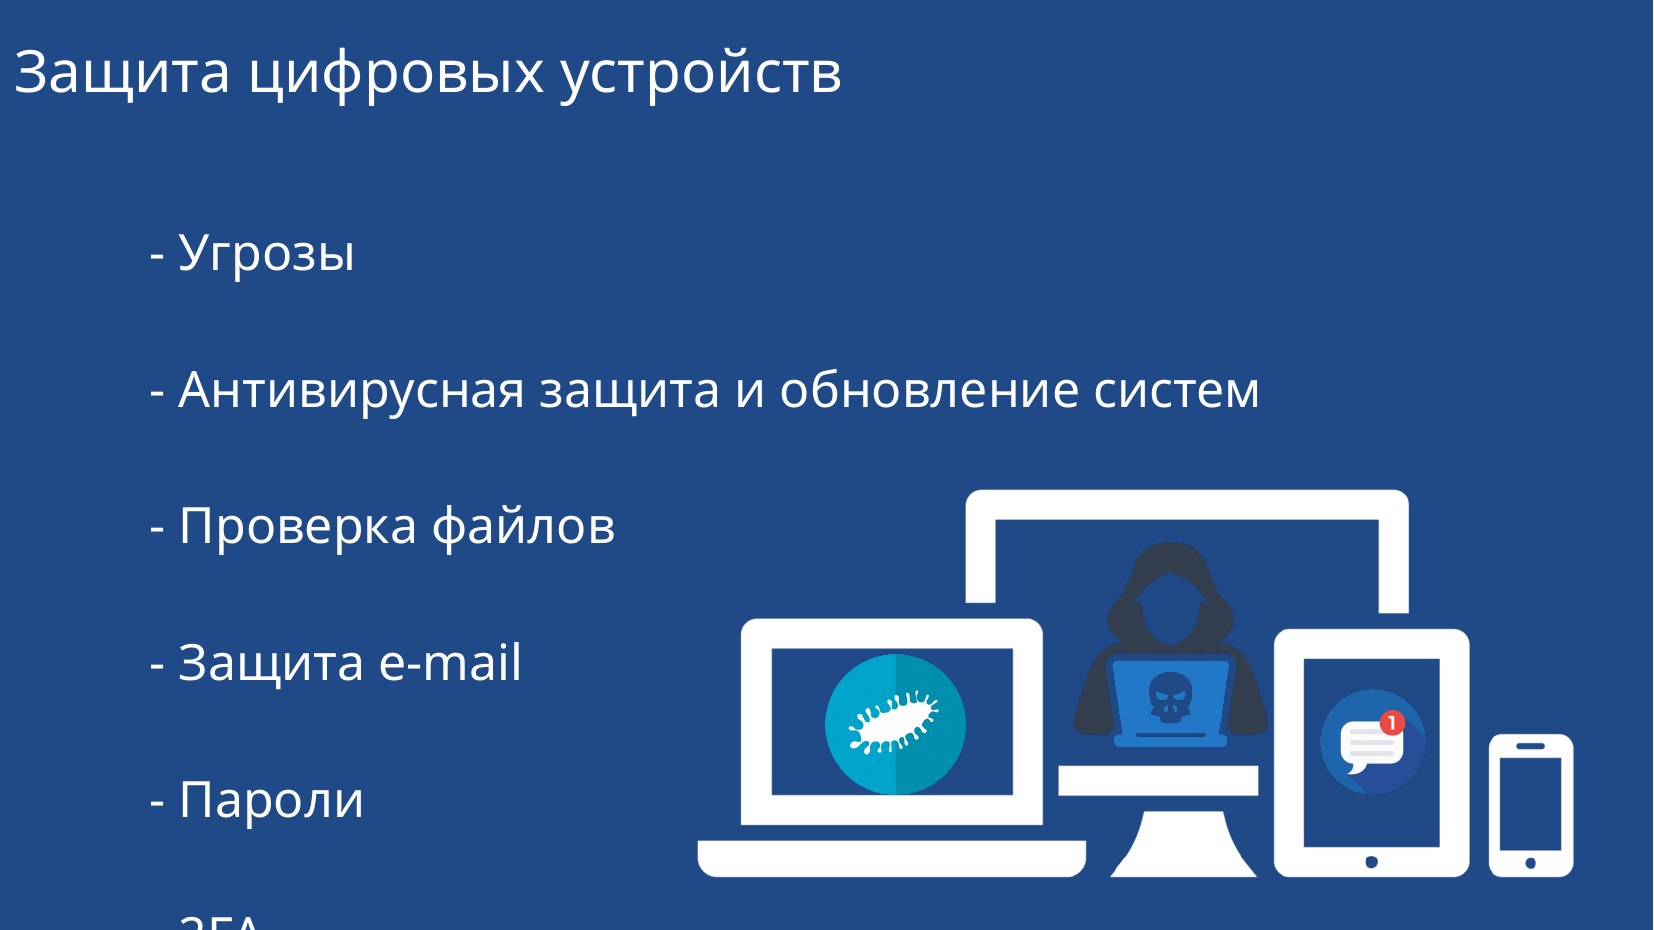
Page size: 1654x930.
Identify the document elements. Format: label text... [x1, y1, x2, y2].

text_box Защита цифровых устройств [0, 0, 1653, 141]
picture [697, 474, 1576, 901]
text_box - Угрозы - Антивирусная защита и обновление систем - Проверка файлов - Защита e-mail - Пароли - 2FA [135, 209, 1441, 841]
